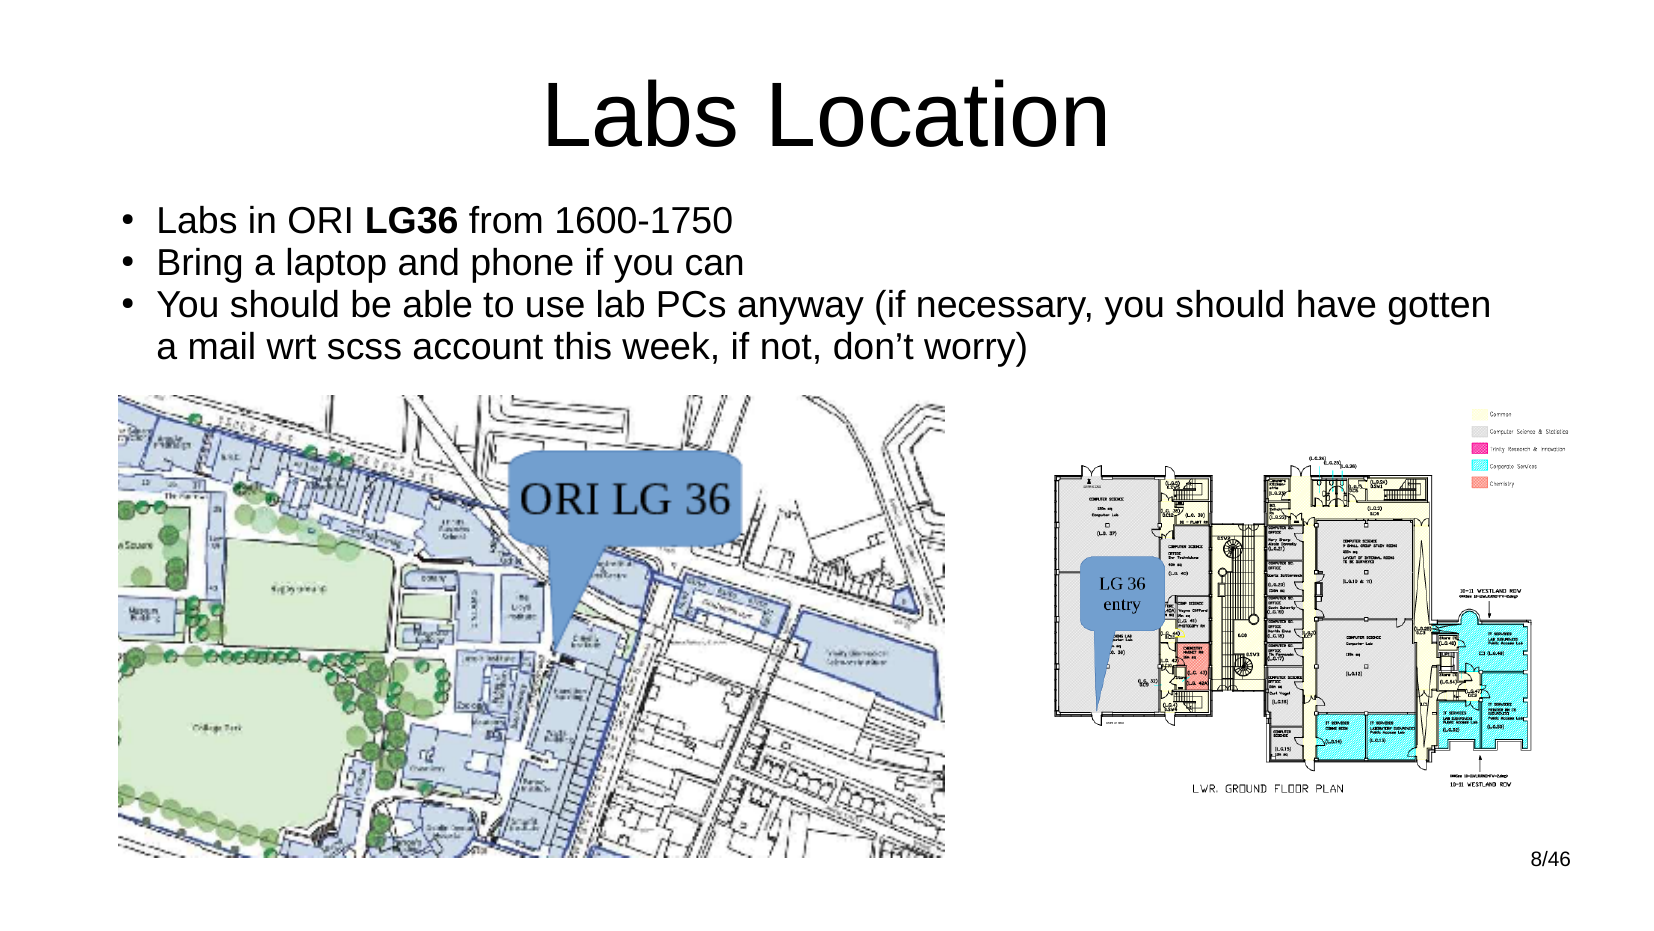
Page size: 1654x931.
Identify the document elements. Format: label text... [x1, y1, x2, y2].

text_box Labs in ORI LG36 from 1600-1750 Bring a laptop and phone if you can You should be able to use lab PCs anyway (if necessary, you should have gotten a mail wrt scss account this week, if not, don’t worry) [106, 192, 1512, 376]
picture [118, 395, 945, 858]
picture [1015, 346, 1607, 804]
title Labs Location [82, 37, 1571, 193]
